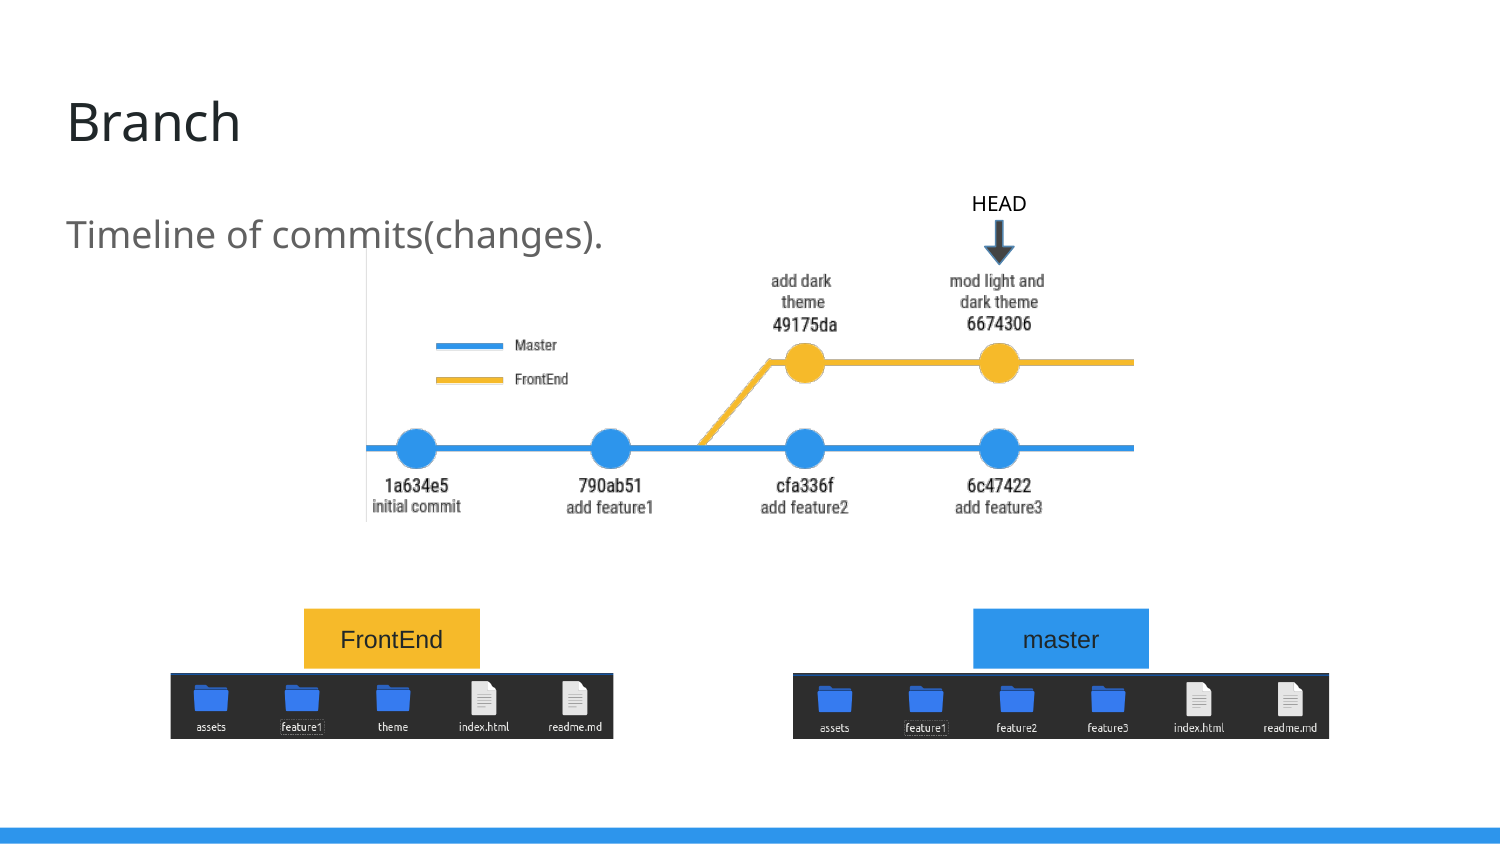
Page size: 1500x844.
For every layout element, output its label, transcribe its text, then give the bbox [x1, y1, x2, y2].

picture [793, 673, 1330, 739]
text_box HEAD [938, 175, 1061, 231]
text_box [984, 231, 1015, 265]
text_box FrontEnd [304, 608, 480, 669]
picture [170, 673, 614, 739]
title Branch [51, 72, 1449, 167]
text_box master [973, 608, 1149, 669]
list Timeline of commits(changes). [51, 189, 1449, 694]
picture [365, 240, 1134, 522]
